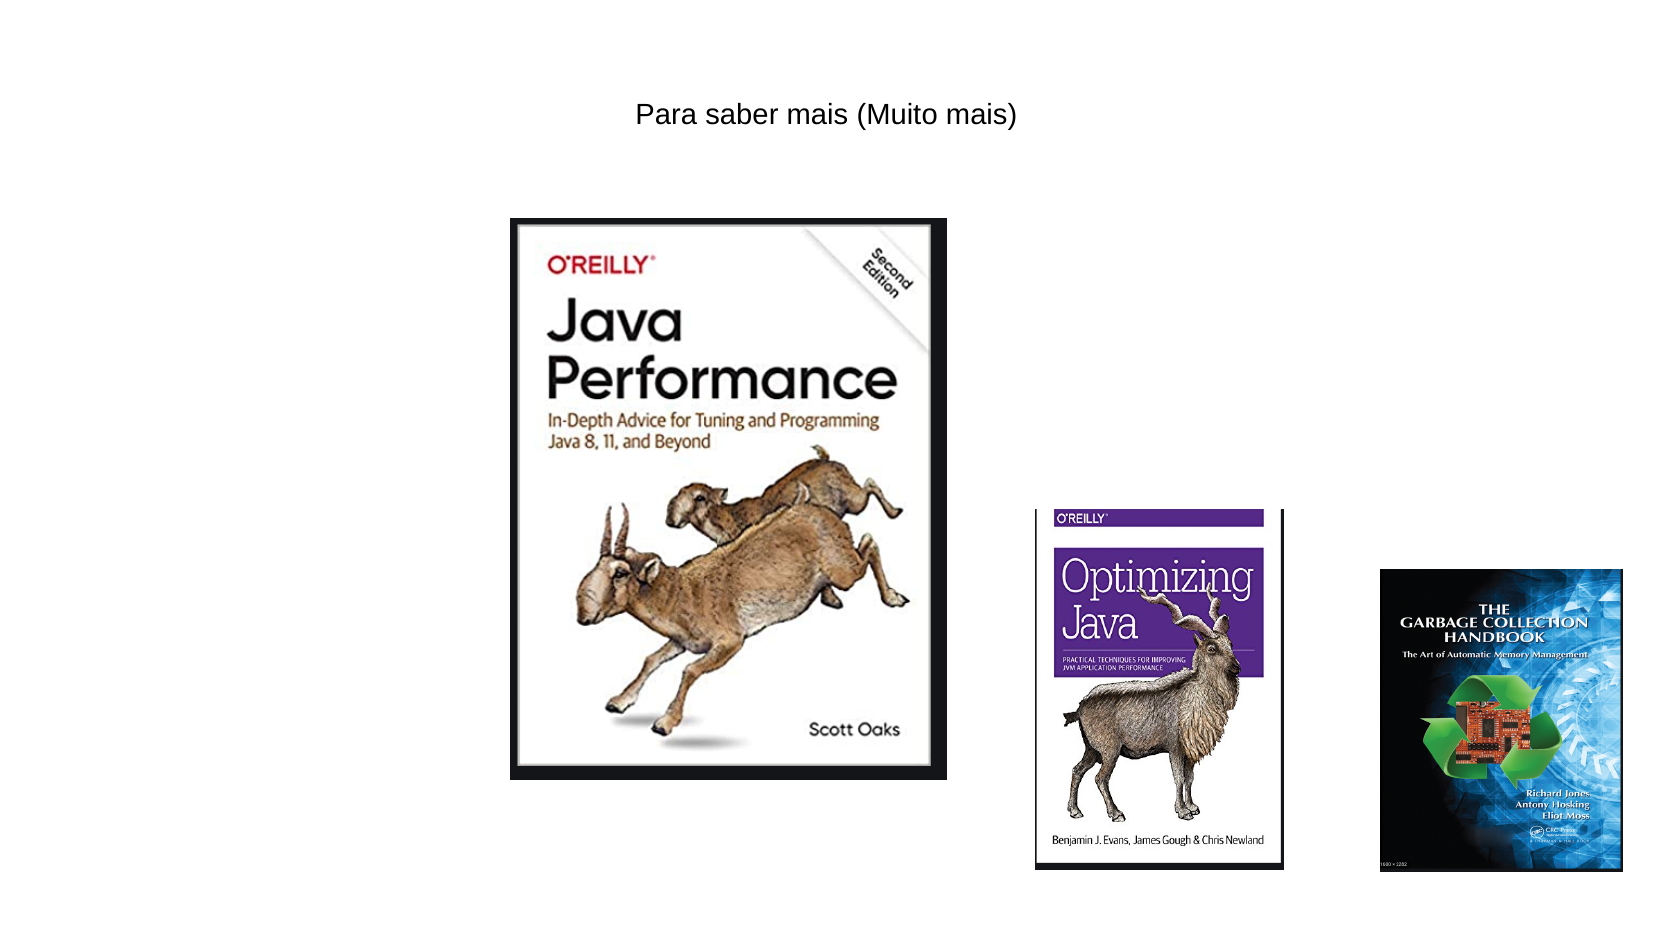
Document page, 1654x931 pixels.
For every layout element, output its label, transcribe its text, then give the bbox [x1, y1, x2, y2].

picture [1035, 509, 1284, 871]
picture [1380, 569, 1623, 872]
picture [510, 218, 947, 781]
title Para saber mais (Muito mais) [82, 37, 1571, 193]
